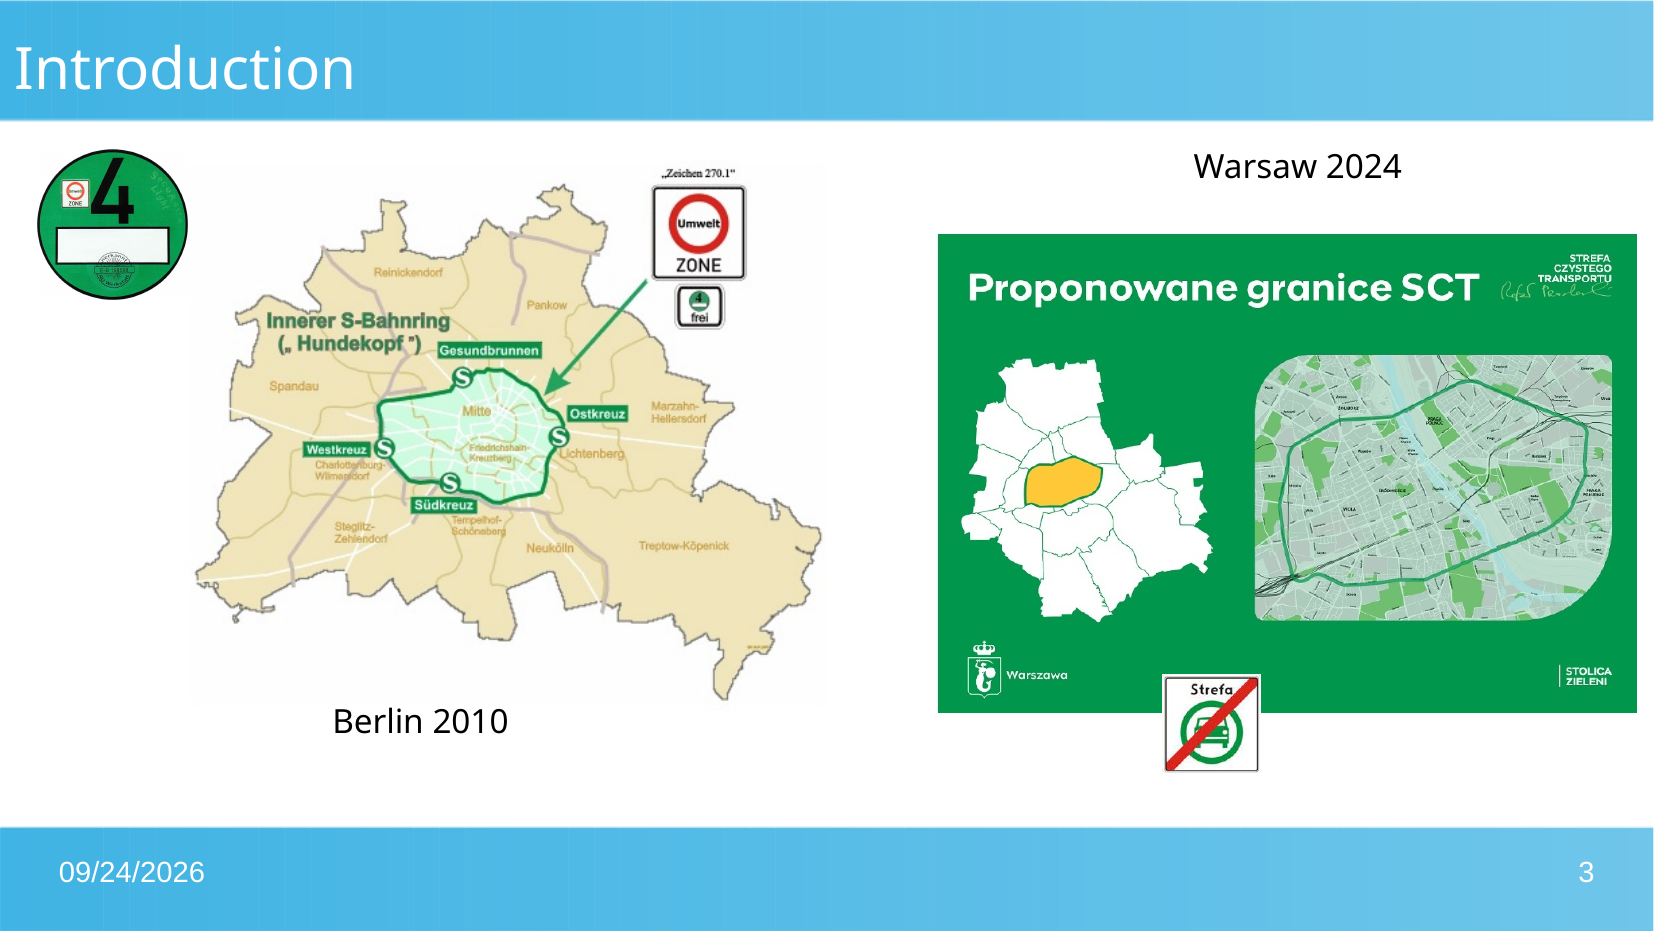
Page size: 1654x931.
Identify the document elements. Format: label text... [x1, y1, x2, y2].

text_box Introduction [0, 20, 519, 113]
text_box Berlin 2010 [317, 691, 576, 776]
picture [37, 149, 863, 713]
text_box Warsaw 2024 [1178, 136, 1437, 221]
picture [937, 232, 1637, 773]
